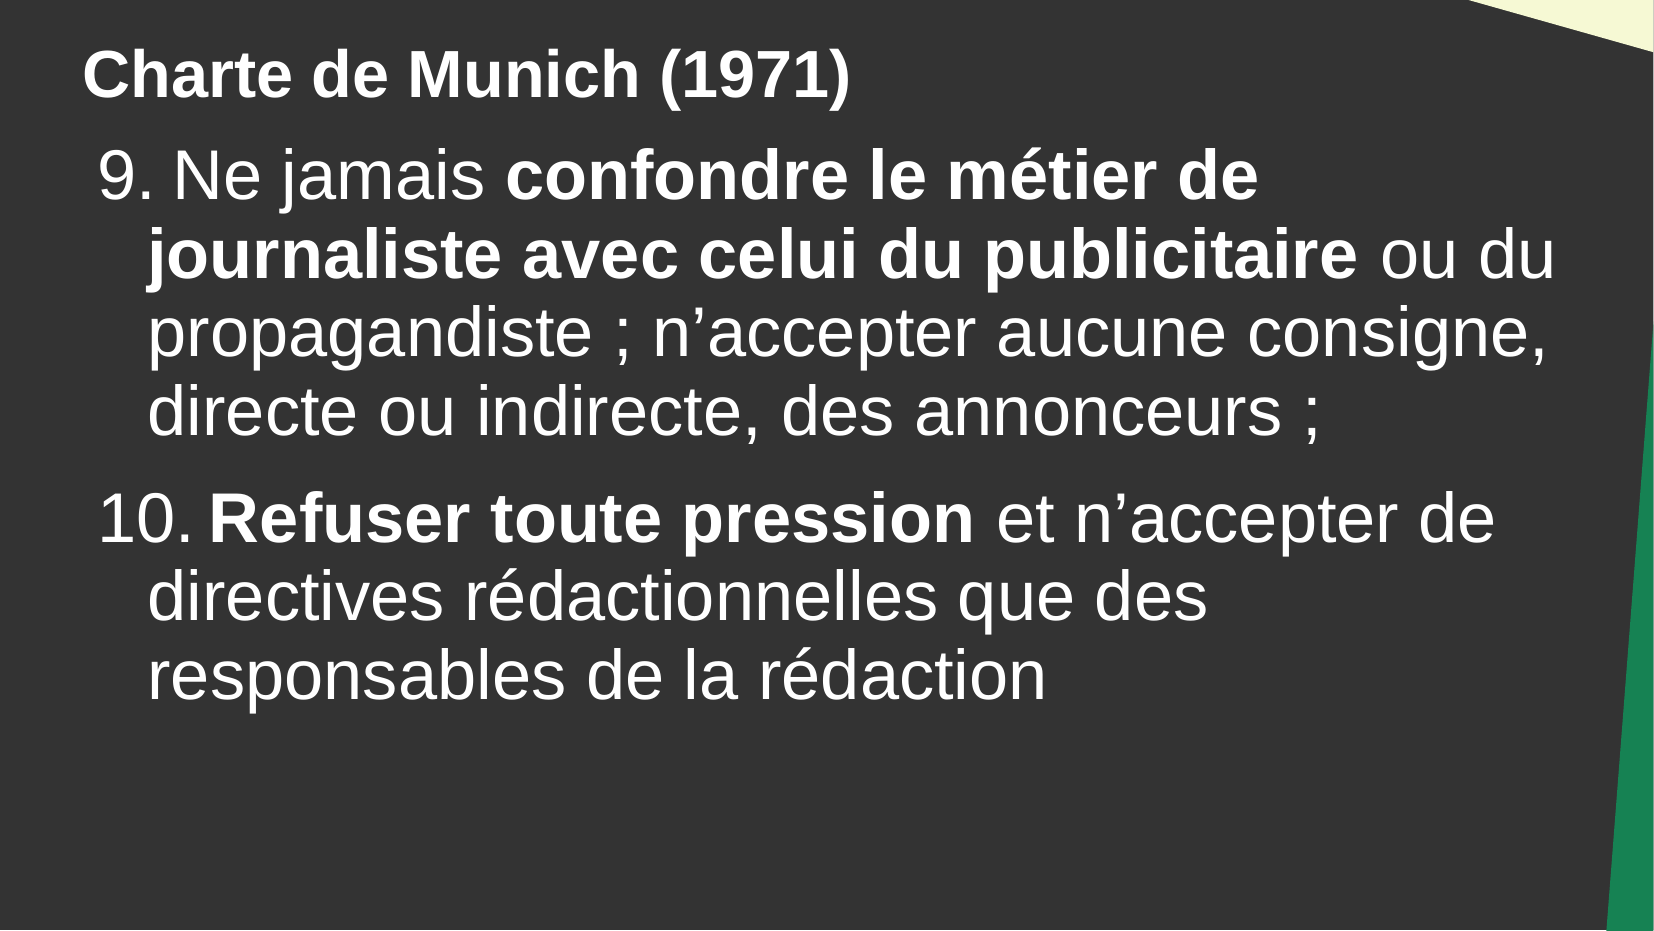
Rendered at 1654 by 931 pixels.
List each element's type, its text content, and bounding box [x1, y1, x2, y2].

text_box [1606, 314, 1654, 931]
title Charte de Munich (1971) [82, 37, 1571, 122]
text_box [1468, 0, 1654, 53]
list Ne jamais confondre le métier de journaliste avec celui du publicitaire ou du propagandiste ; n’accepter aucune consigne, directe ou indirecte, des annonceurs ; Refuser toute pression et n’accepter de directives rédactionnelles que des responsables de la rédaction [80, 135, 1560, 762]
